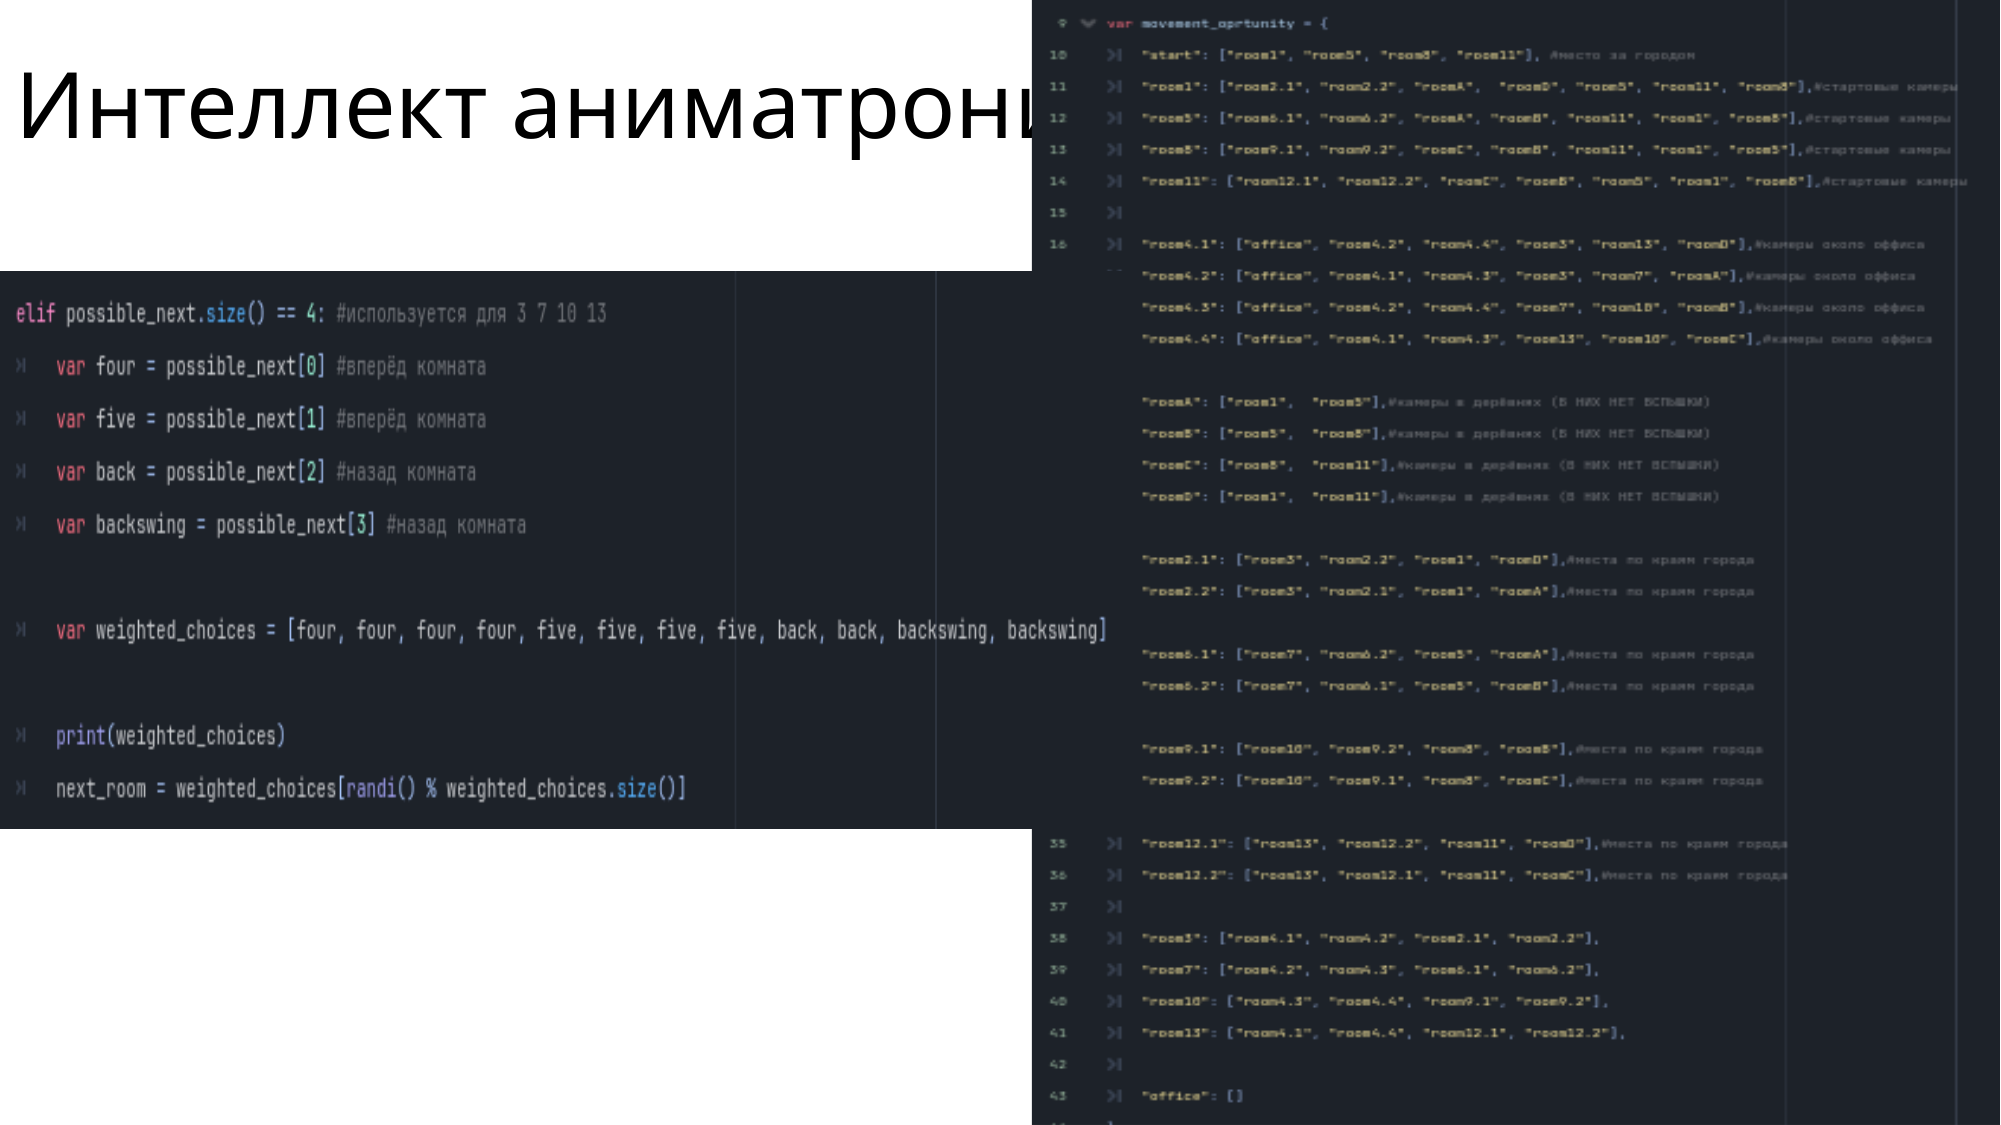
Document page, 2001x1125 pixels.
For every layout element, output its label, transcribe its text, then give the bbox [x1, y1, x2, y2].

picture [0, 0, 2000, 1125]
title Интеллект аниматроника [0, 0, 1031, 218]
